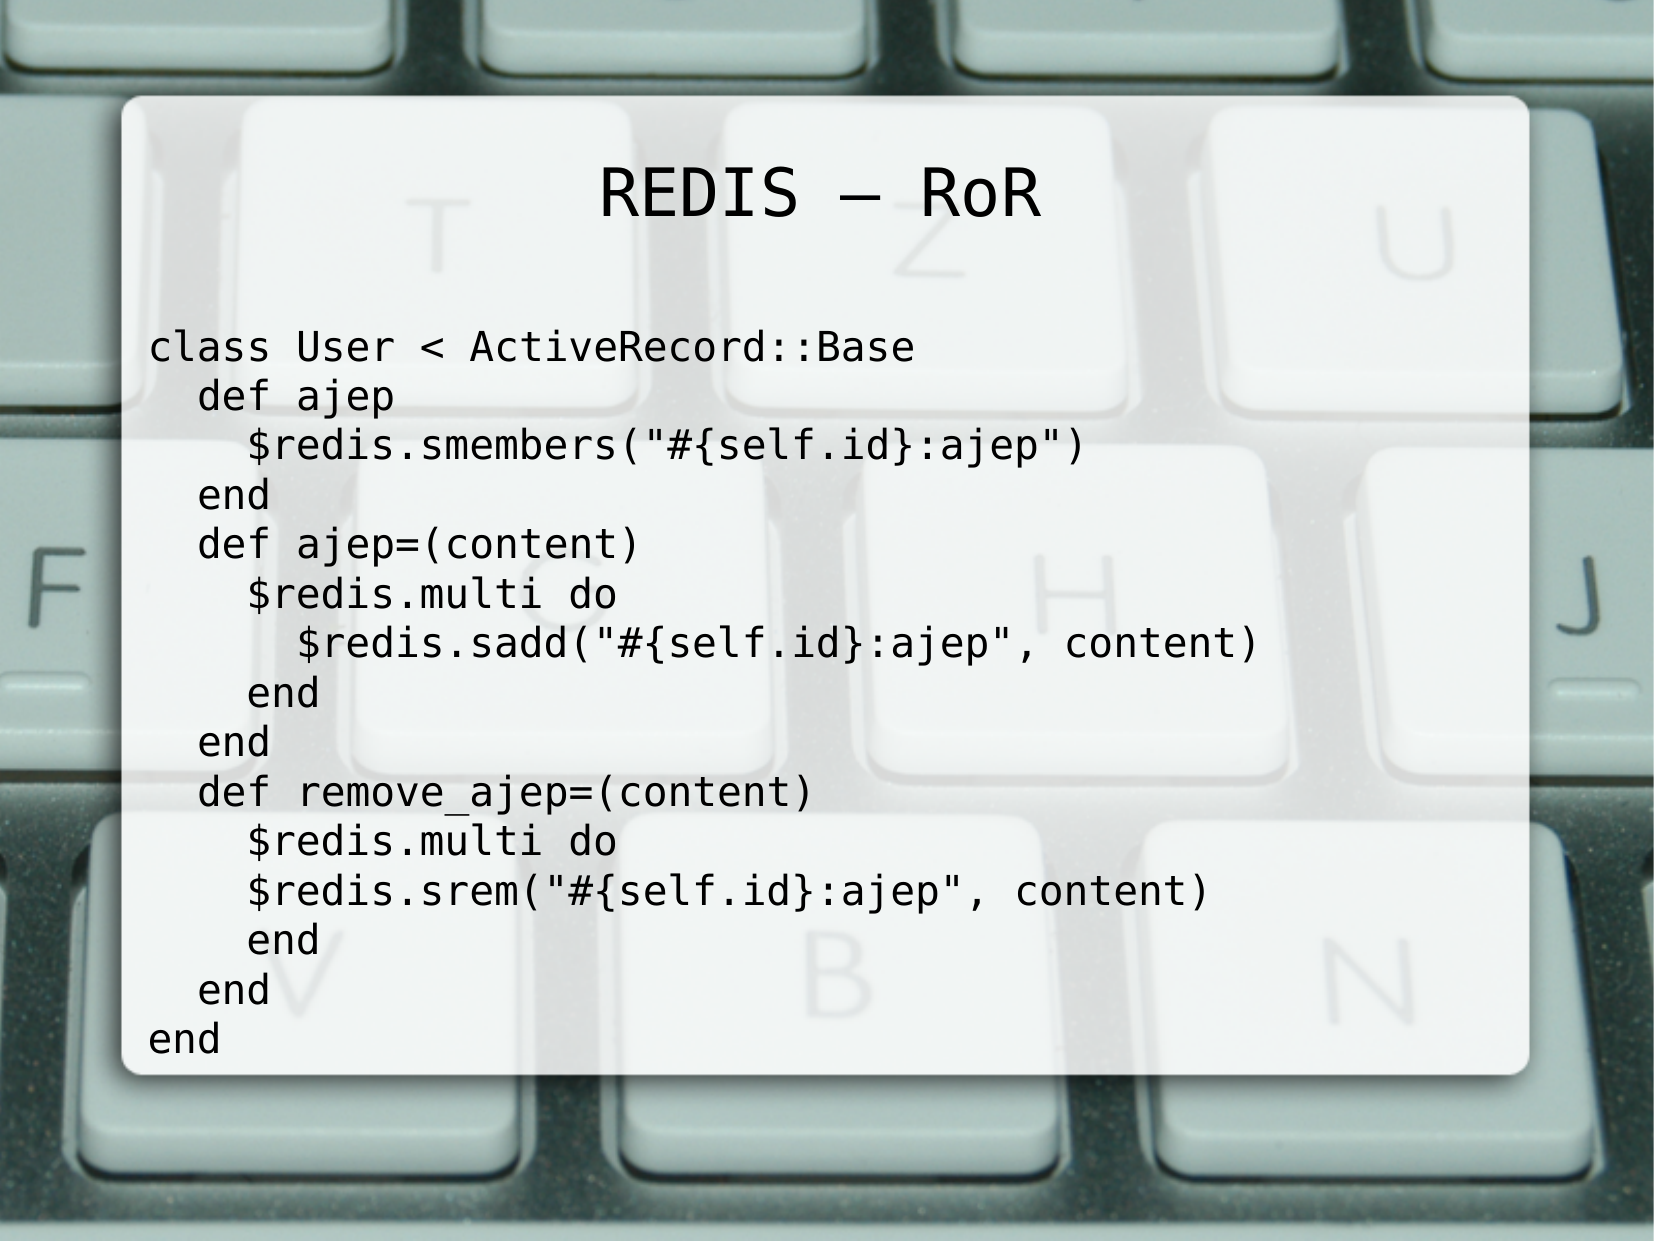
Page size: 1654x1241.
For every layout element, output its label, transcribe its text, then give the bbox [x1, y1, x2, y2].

picture [0, 0, 1654, 1241]
list class User < ActiveRecord::Base def ajep $redis.smembers("#{self.id}:ajep") end def ajep=(content) $redis.multi do $redis.sadd("#{self.id}:ajep", content) end end def remove_ajep=(content) $redis.multi do $redis.srem("#{self.id}:ajep", content) end end end [147, 315, 1506, 1066]
title REDIS – RoR [135, 117, 1506, 271]
